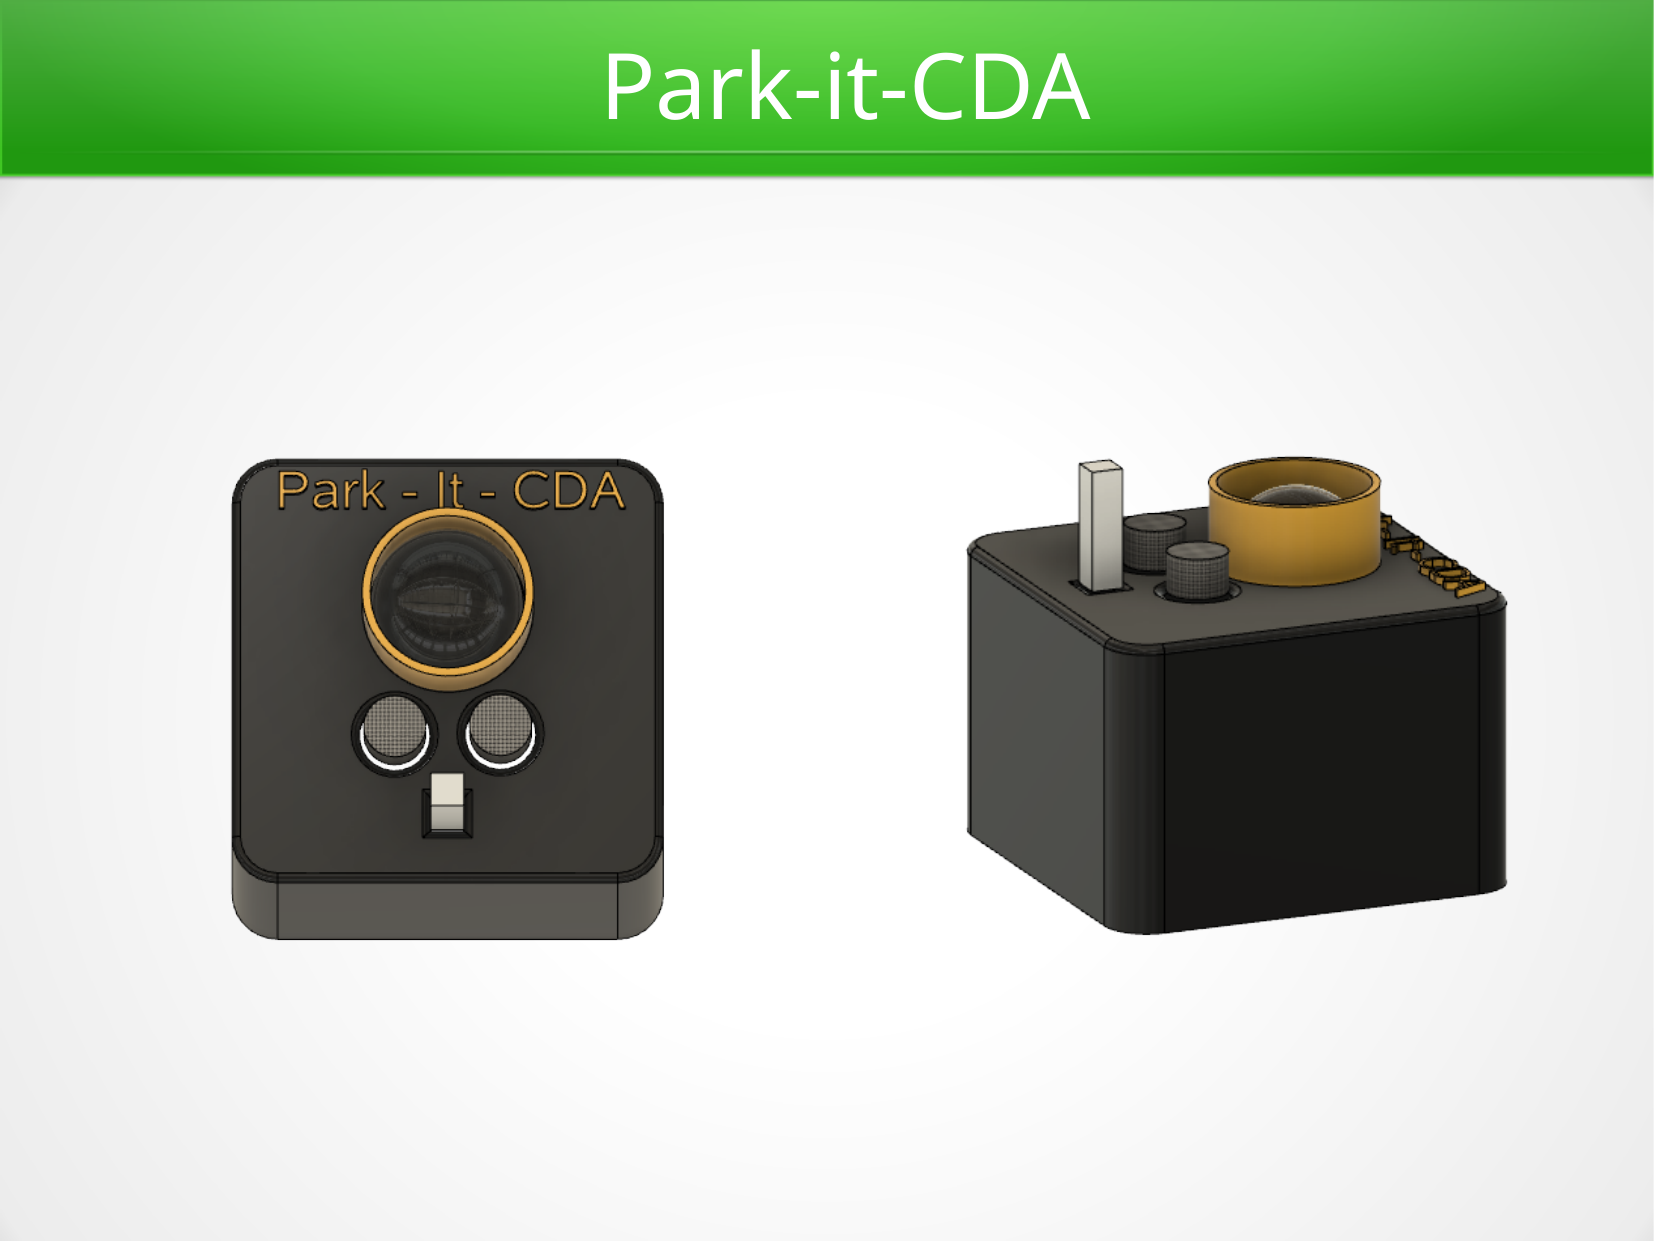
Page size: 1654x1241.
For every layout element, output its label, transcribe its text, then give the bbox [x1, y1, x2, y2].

title Park-it-CDA [101, 15, 1591, 152]
picture [0, 301, 1654, 1241]
